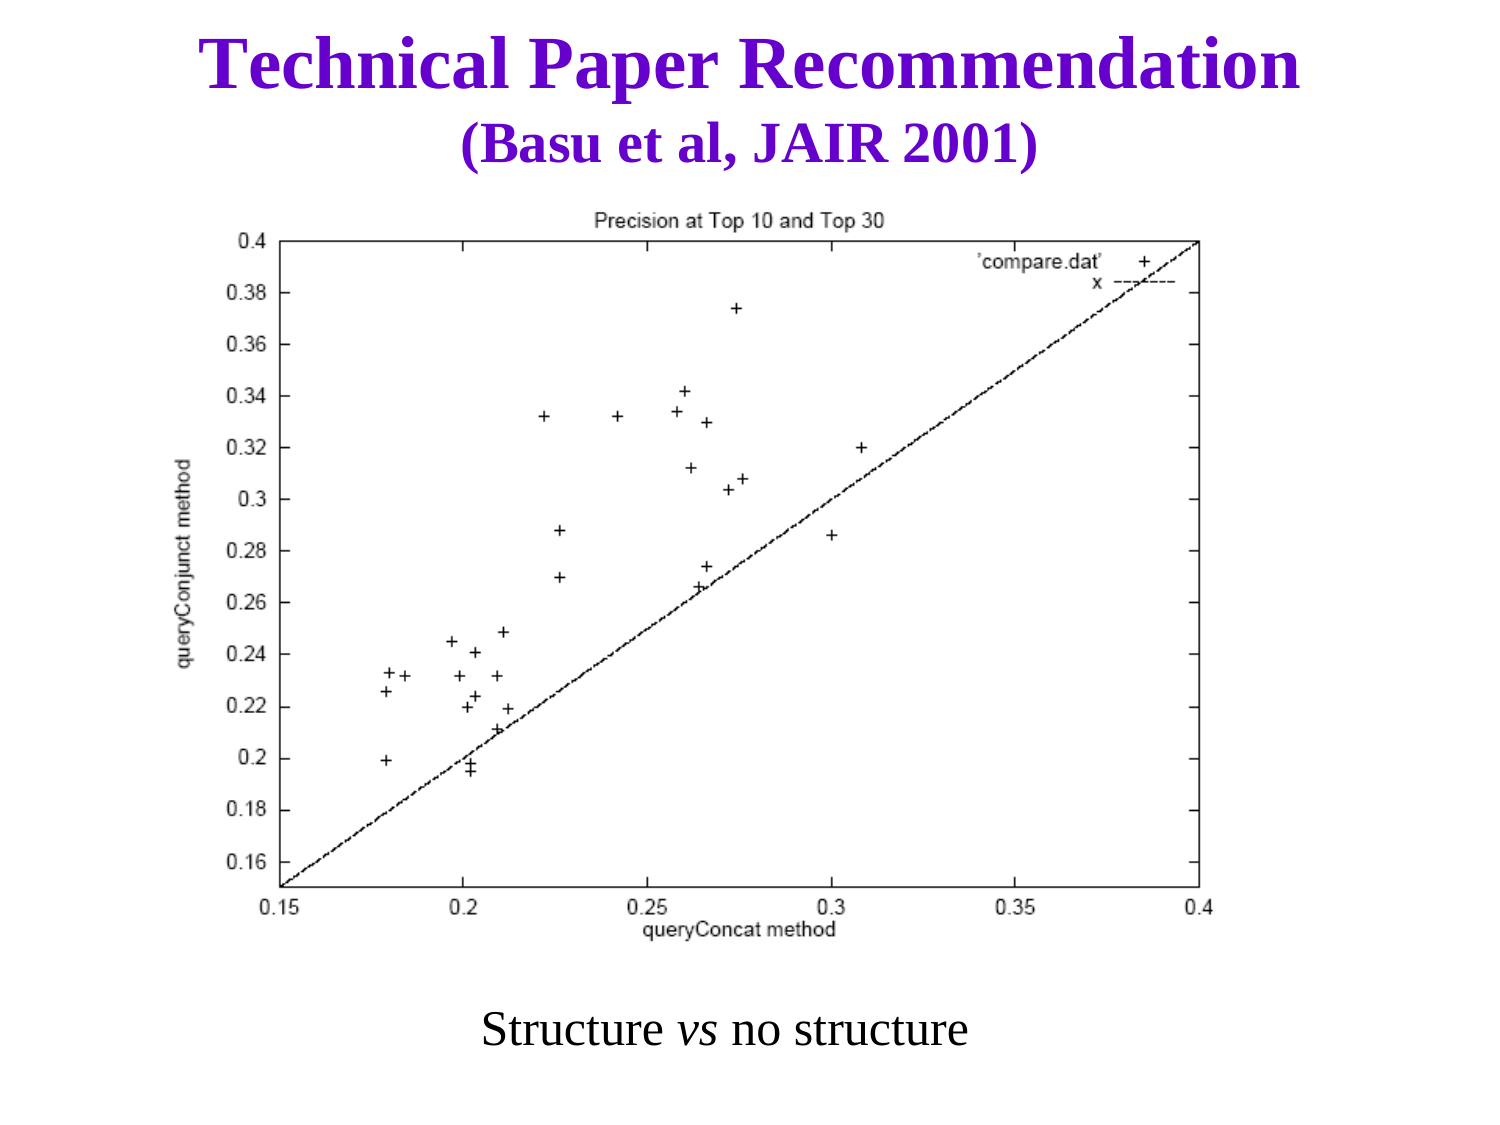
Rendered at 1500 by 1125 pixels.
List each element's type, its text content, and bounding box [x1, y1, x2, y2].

title Technical Paper Recommendation (Basu et al, JAIR 2001) [112, 0, 1388, 188]
picture [137, 200, 1276, 951]
text_box Structure vs no structure [249, 987, 1201, 1063]
